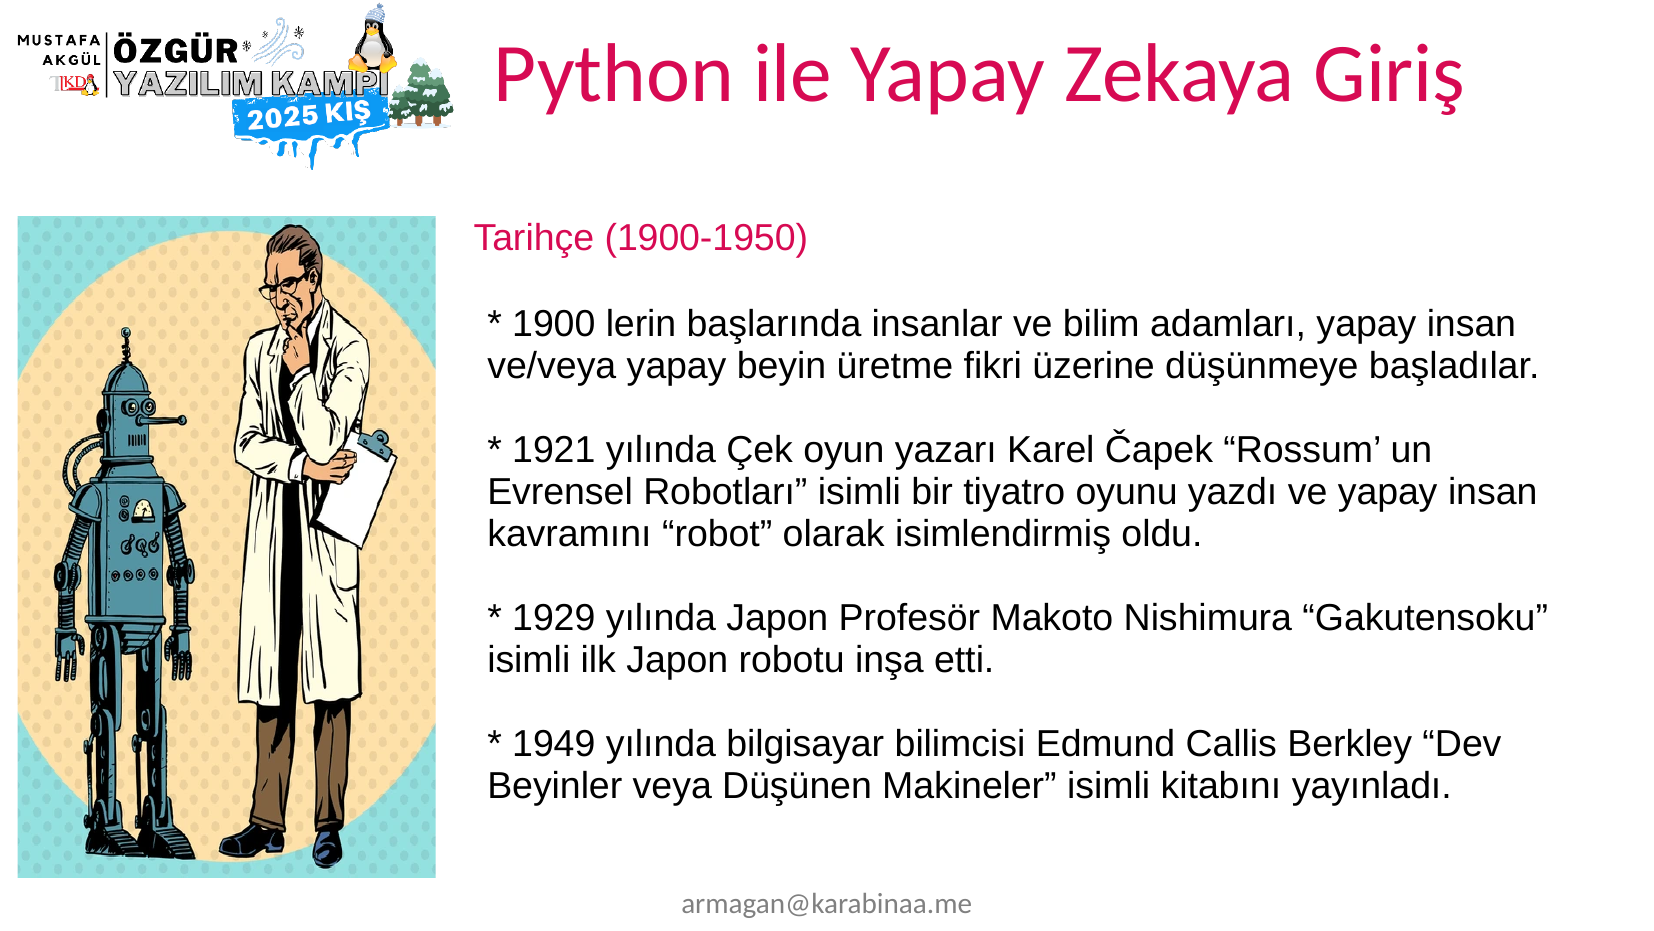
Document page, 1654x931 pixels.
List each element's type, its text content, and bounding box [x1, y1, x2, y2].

picture [17, 216, 436, 878]
text_box Python ile Yapay Zekaya Giriş [478, 10, 1654, 126]
picture [0, 0, 463, 177]
text_box Tarihçe (1900-1950) [458, 208, 945, 308]
text_box armagan@karabinaa.me [0, 877, 1654, 928]
text_box * 1900 lerin başlarında insanlar ve bilim adamları, yapay insan ve/veya yapay beyin üretme fikri üzerine düşünmeye başladılar. * 1921 yılında Çek oyun yazarı Karel Čapek “Rossum’ un Evrensel Robotları” isimli bir tiyatro oyunu yazdı ve yapay insan kavramını “robot” olarak isimlendirmiş oldu. * 1929 yılında Japon Profesör Makoto Nishimura “Gakutensoku” isimli ilk Japon robotu inşa etti. * 1949 yılında bilgisayar bilimcisi Edmund Callis Berkley “Dev Beyinler veya Düşünen Makineler” isimli kitabını yayınladı. [472, 295, 1595, 878]
